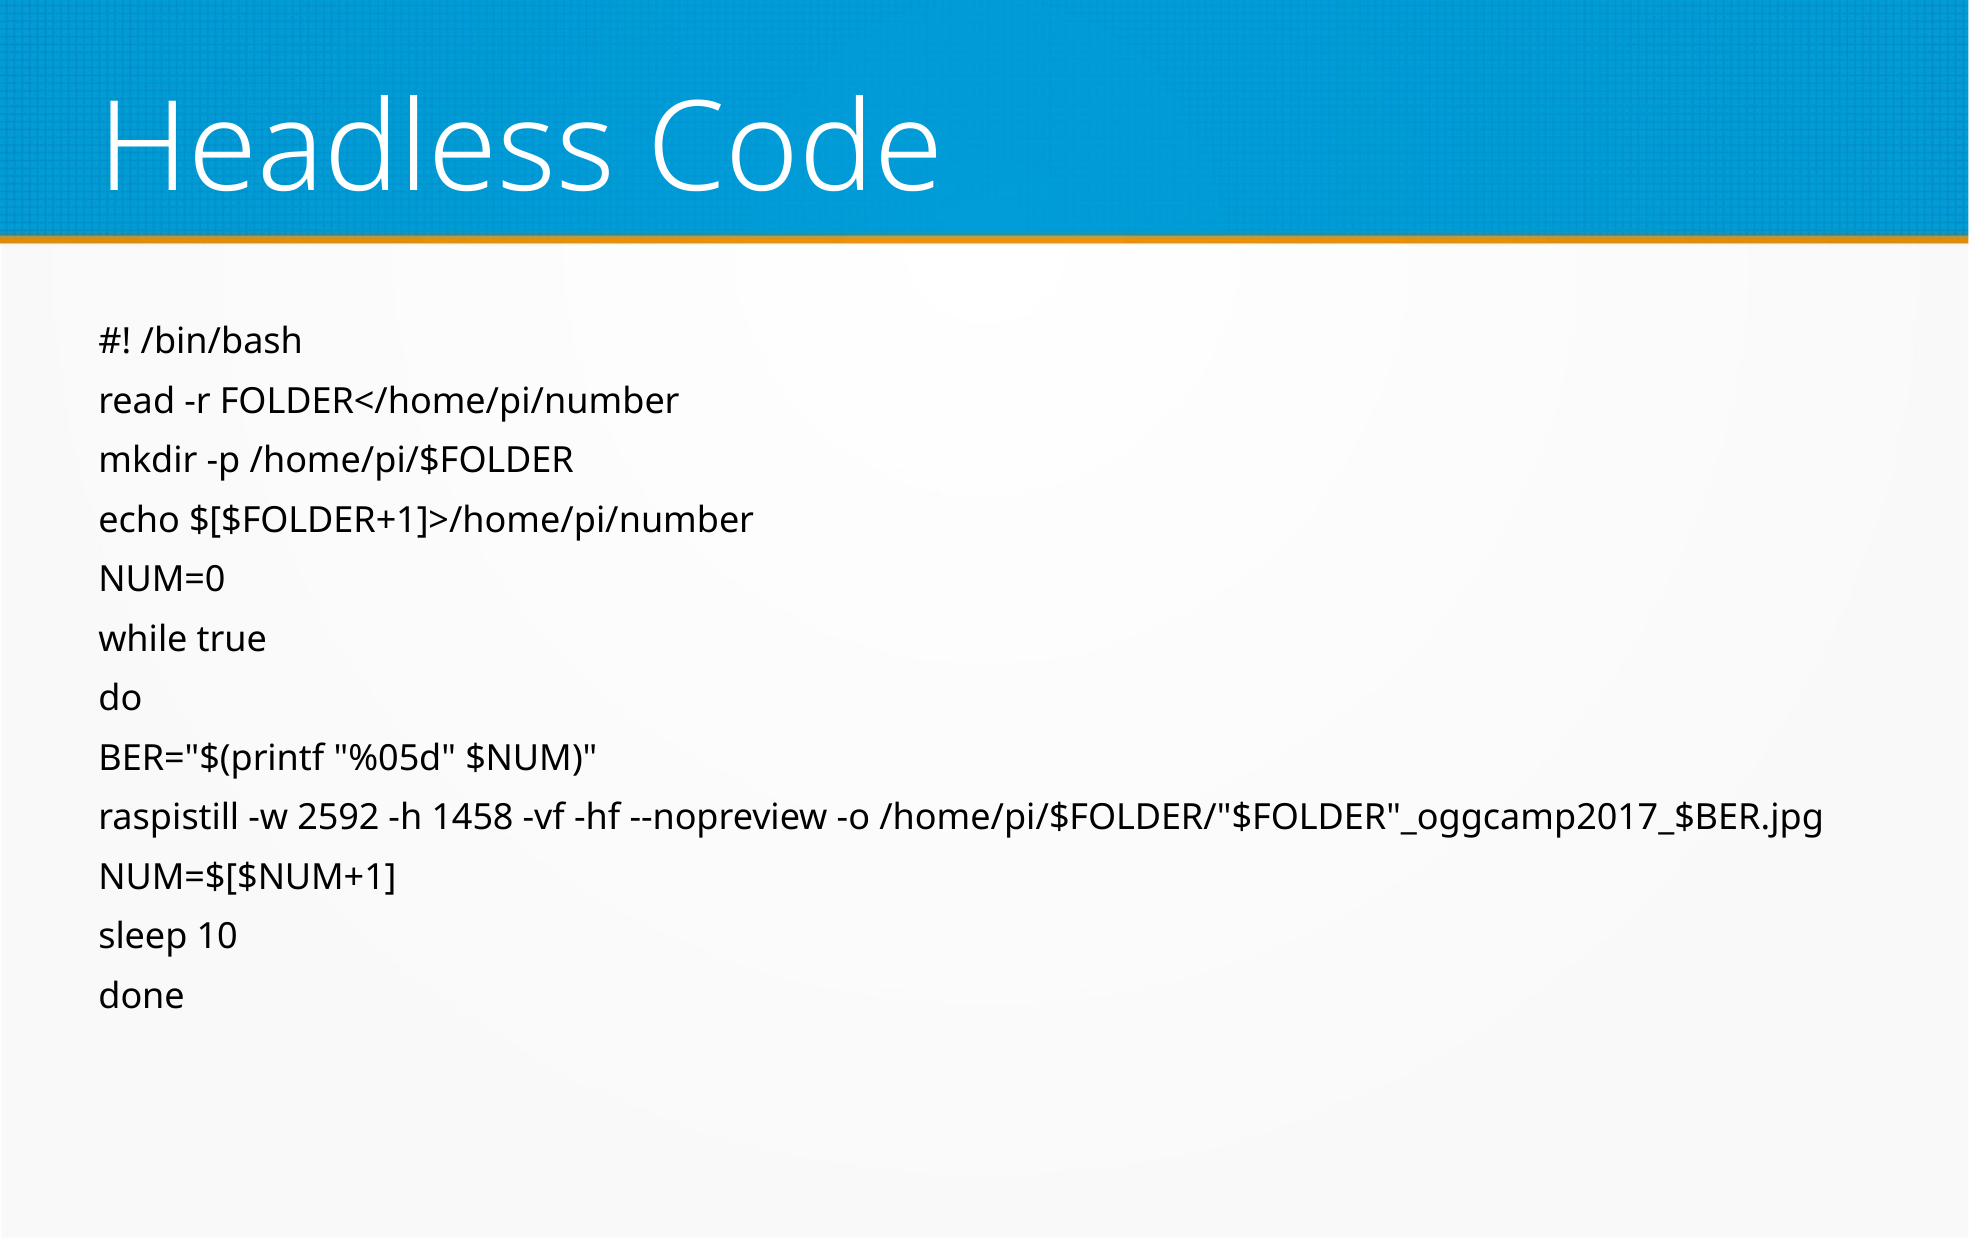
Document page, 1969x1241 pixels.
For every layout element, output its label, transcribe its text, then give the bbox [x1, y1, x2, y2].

list #! /bin/bash read -r FOLDER</home/pi/number mkdir -p /home/pi/$FOLDER echo $[$FOLDER+1]>/home/pi/number NUM=0 while true do BER="$(printf "%05d" $NUM)" raspistill -w 2592 -h 1458 -vf -hf --nopreview -o /home/pi/$FOLDER/"$FOLDER"_oggcamp2017_$BER.jpg NUM=$[$NUM+1] sleep 10 done [98, 315, 1861, 1081]
title Headless Code [98, 19, 1870, 227]
picture [0, 233, 1969, 1241]
